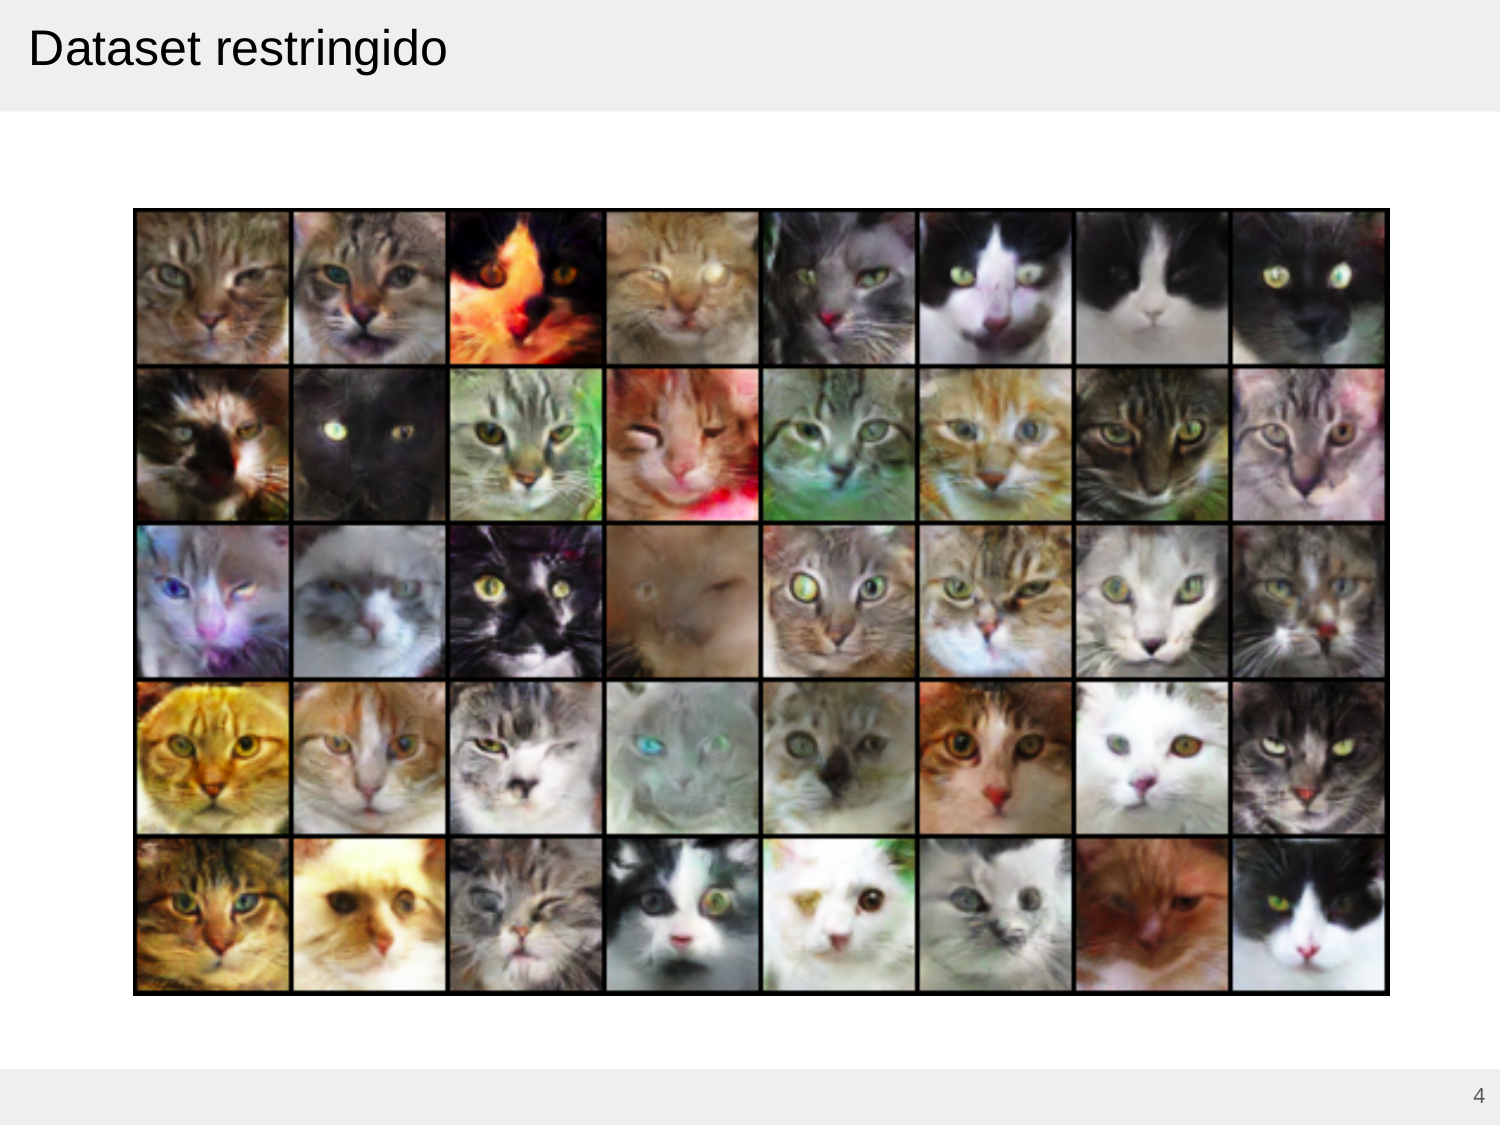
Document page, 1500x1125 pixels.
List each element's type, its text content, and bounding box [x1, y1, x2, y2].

text_box Dataset restringido [0, 0, 1500, 112]
slide_number <number> [0, 1069, 1500, 1125]
picture [133, 208, 1390, 996]
